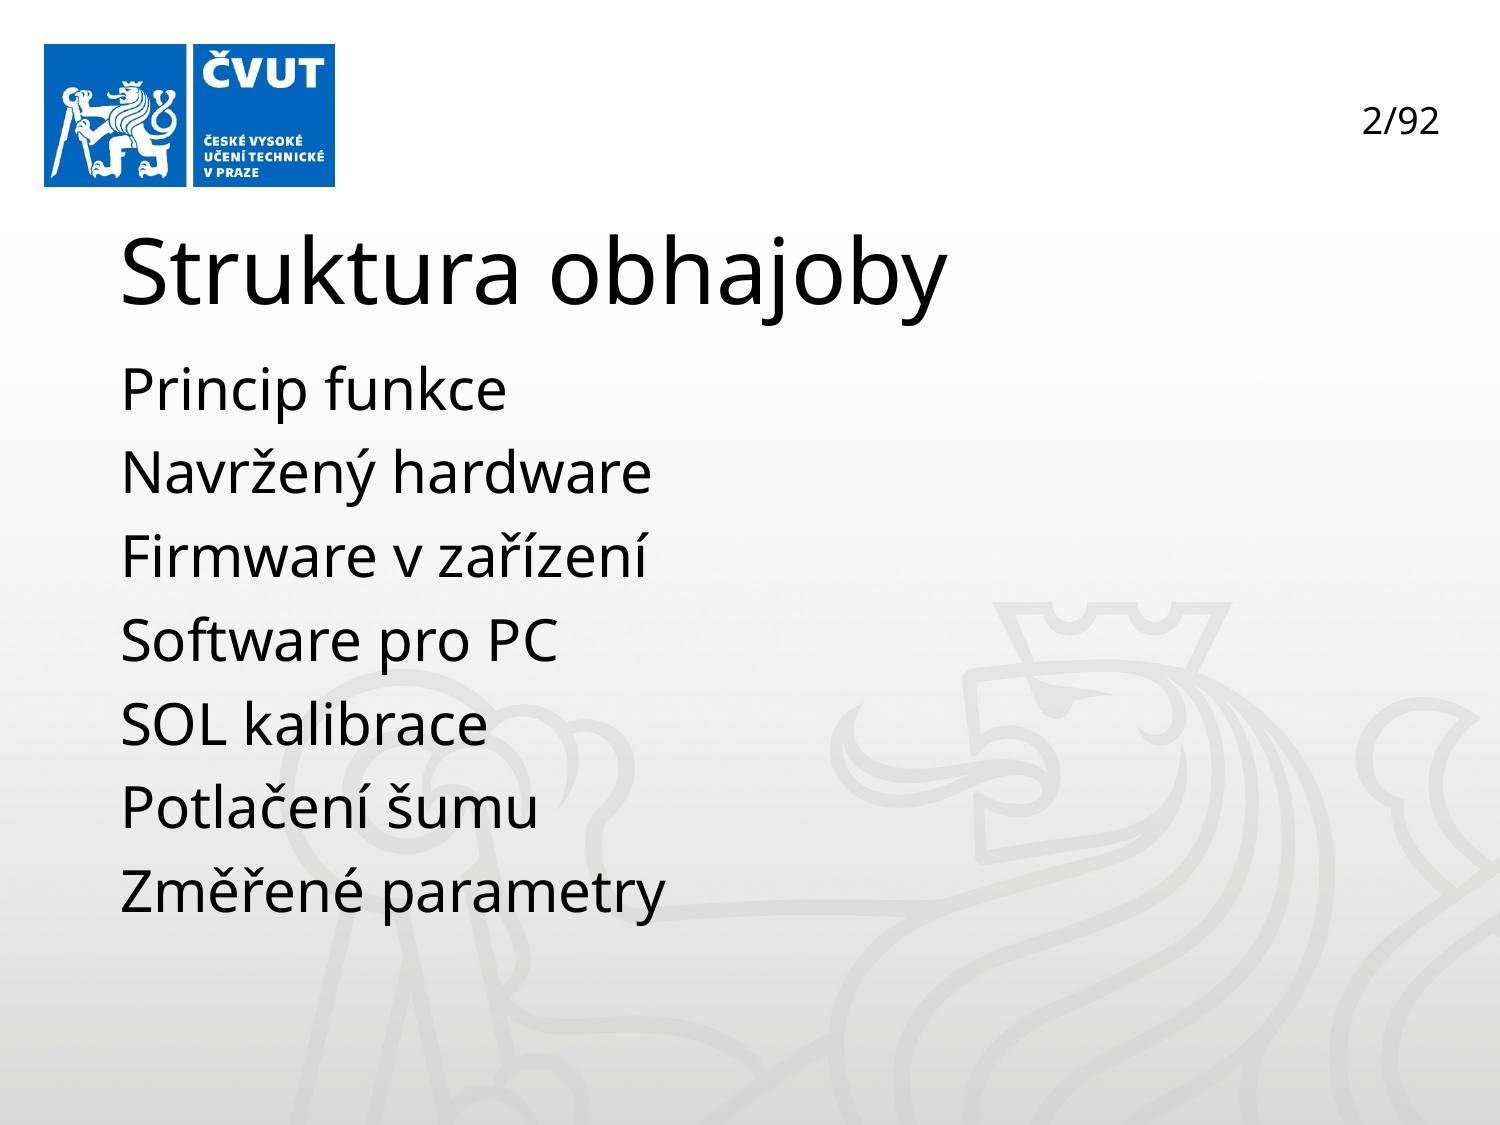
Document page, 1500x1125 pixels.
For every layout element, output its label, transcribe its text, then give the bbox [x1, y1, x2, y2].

picture [0, 0, 1500, 1125]
subtitle Princip funkce Navržený hardware Firmware v zařízení Software pro PC SOL kalibrace Potlačení šumu Změřené parametry [120, 360, 1456, 1081]
title Struktura obhajoby [105, 212, 1456, 337]
